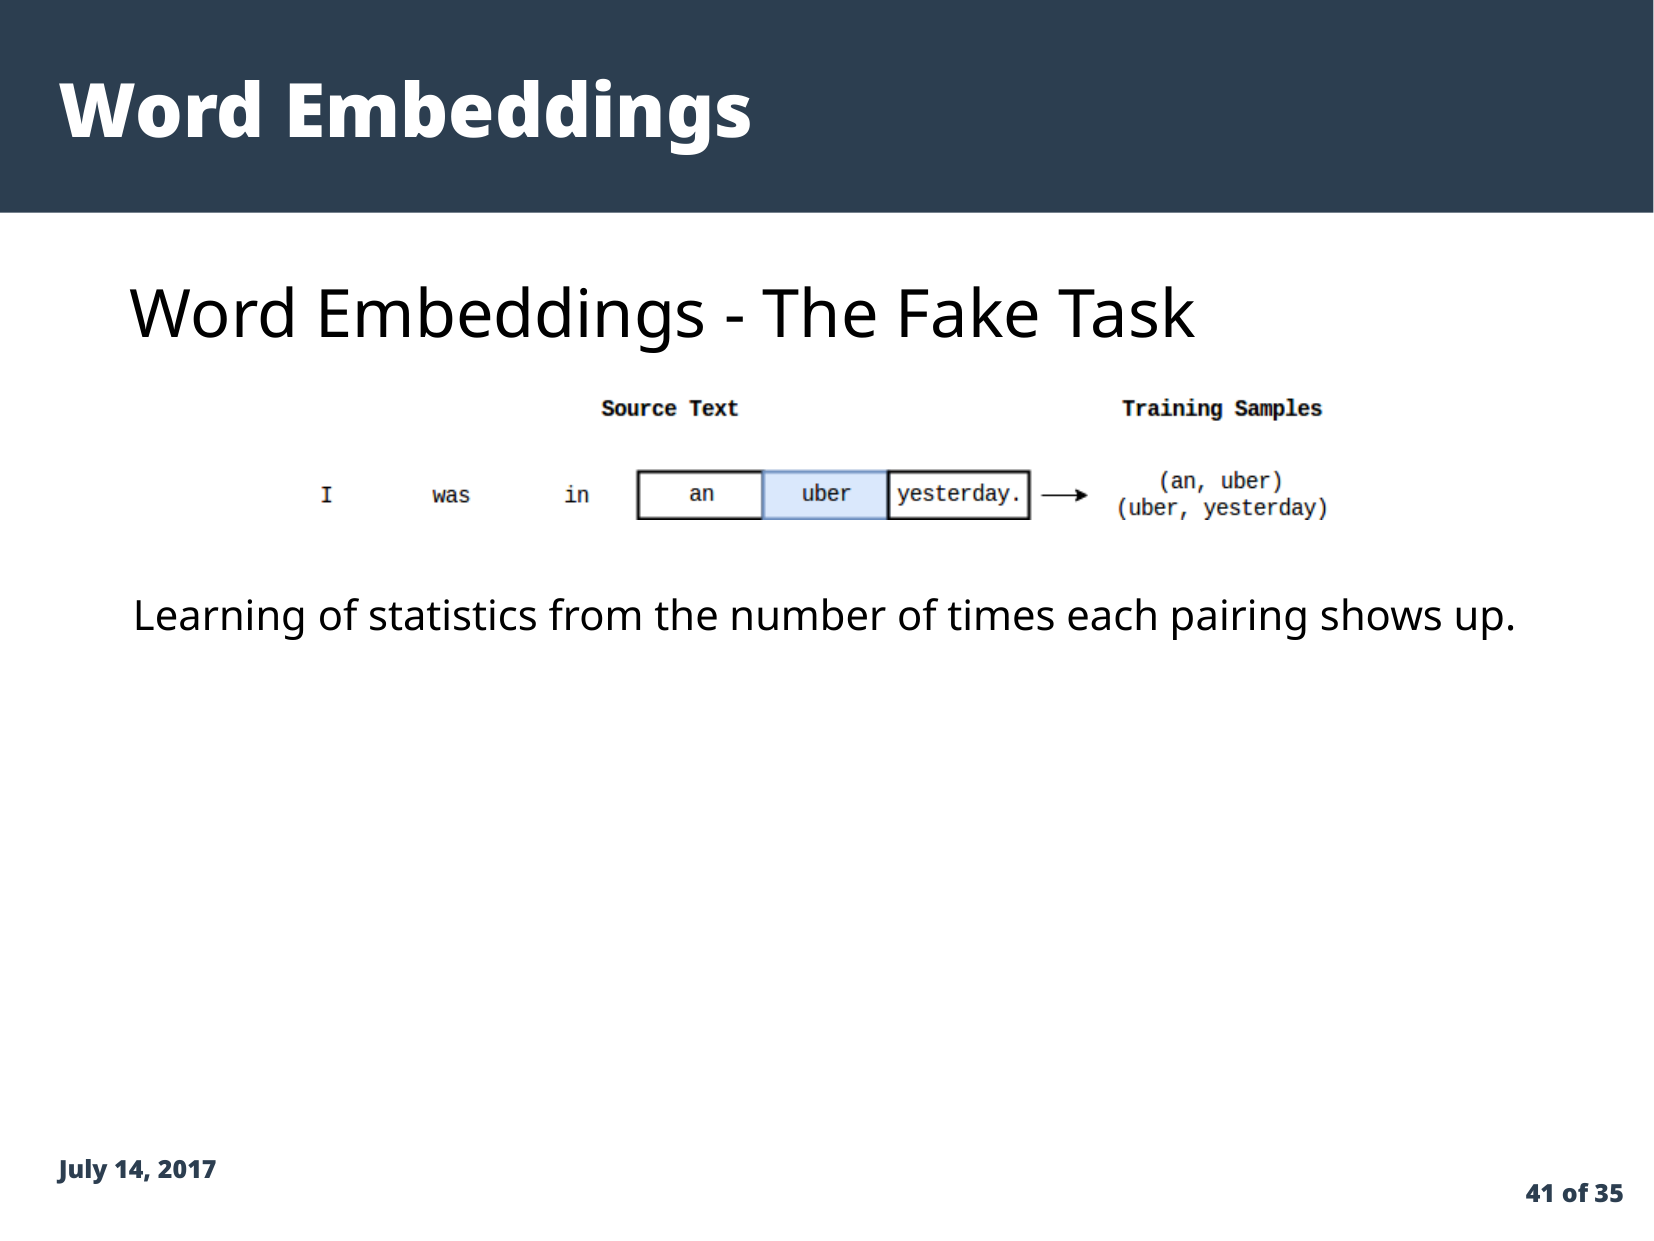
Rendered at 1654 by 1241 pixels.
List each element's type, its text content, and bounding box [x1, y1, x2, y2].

title Word Embeddings [59, 29, 1595, 187]
picture [261, 391, 1335, 520]
list Word Embeddings - The Fake Task [59, 265, 1595, 1123]
text_box Learning of statistics from the number of times each pairing shows up. [118, 578, 1536, 691]
